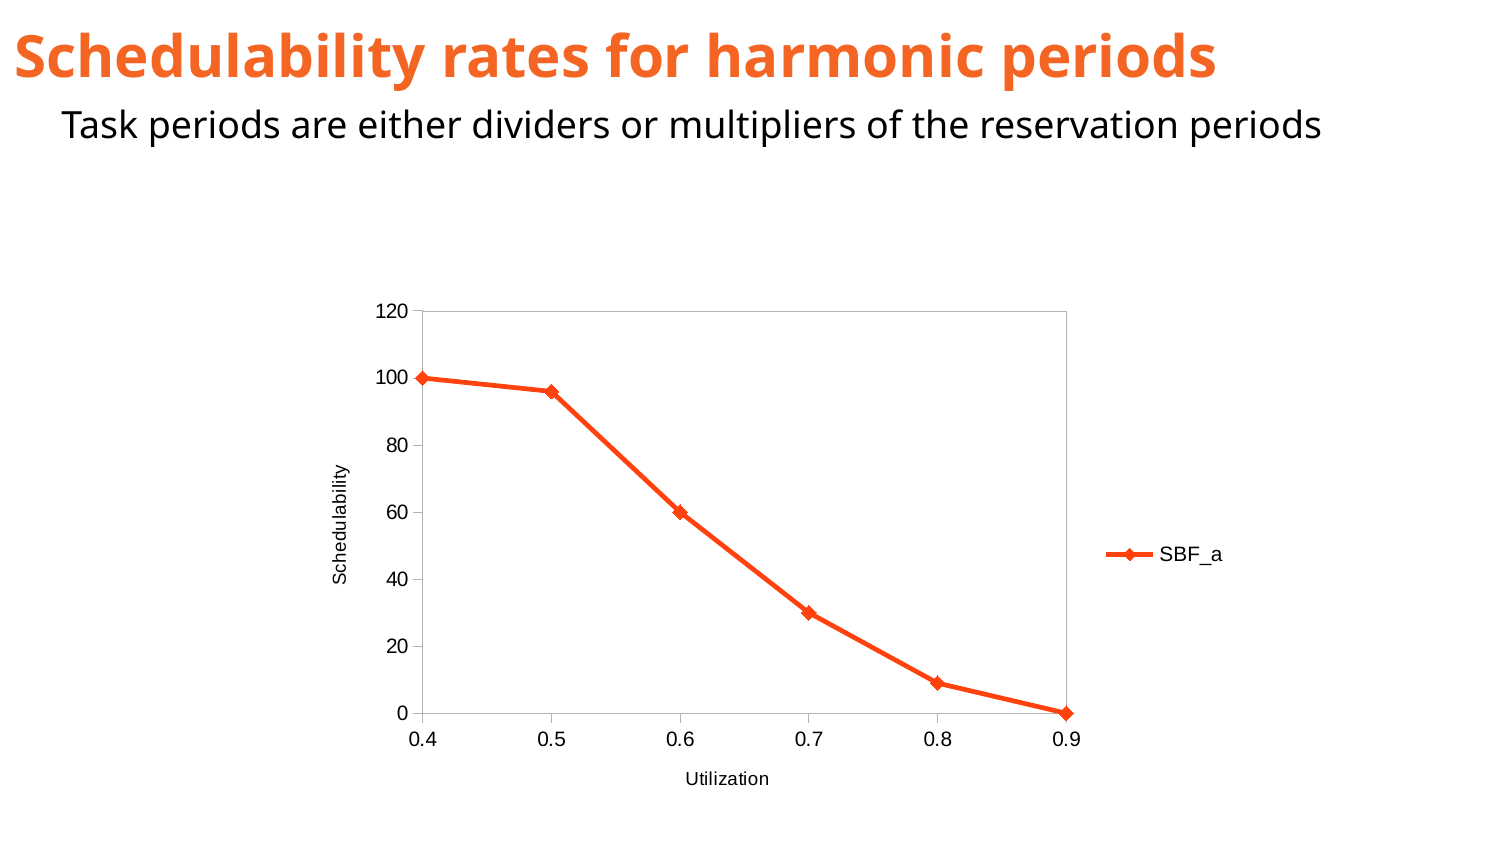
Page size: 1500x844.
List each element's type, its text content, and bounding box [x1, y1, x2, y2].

chart [296, 288, 1242, 821]
title Schedulability rates for harmonic periods [0, 4, 1500, 131]
title Task periods are either dividers or multipliers of the reservation periods [46, 79, 1414, 583]
